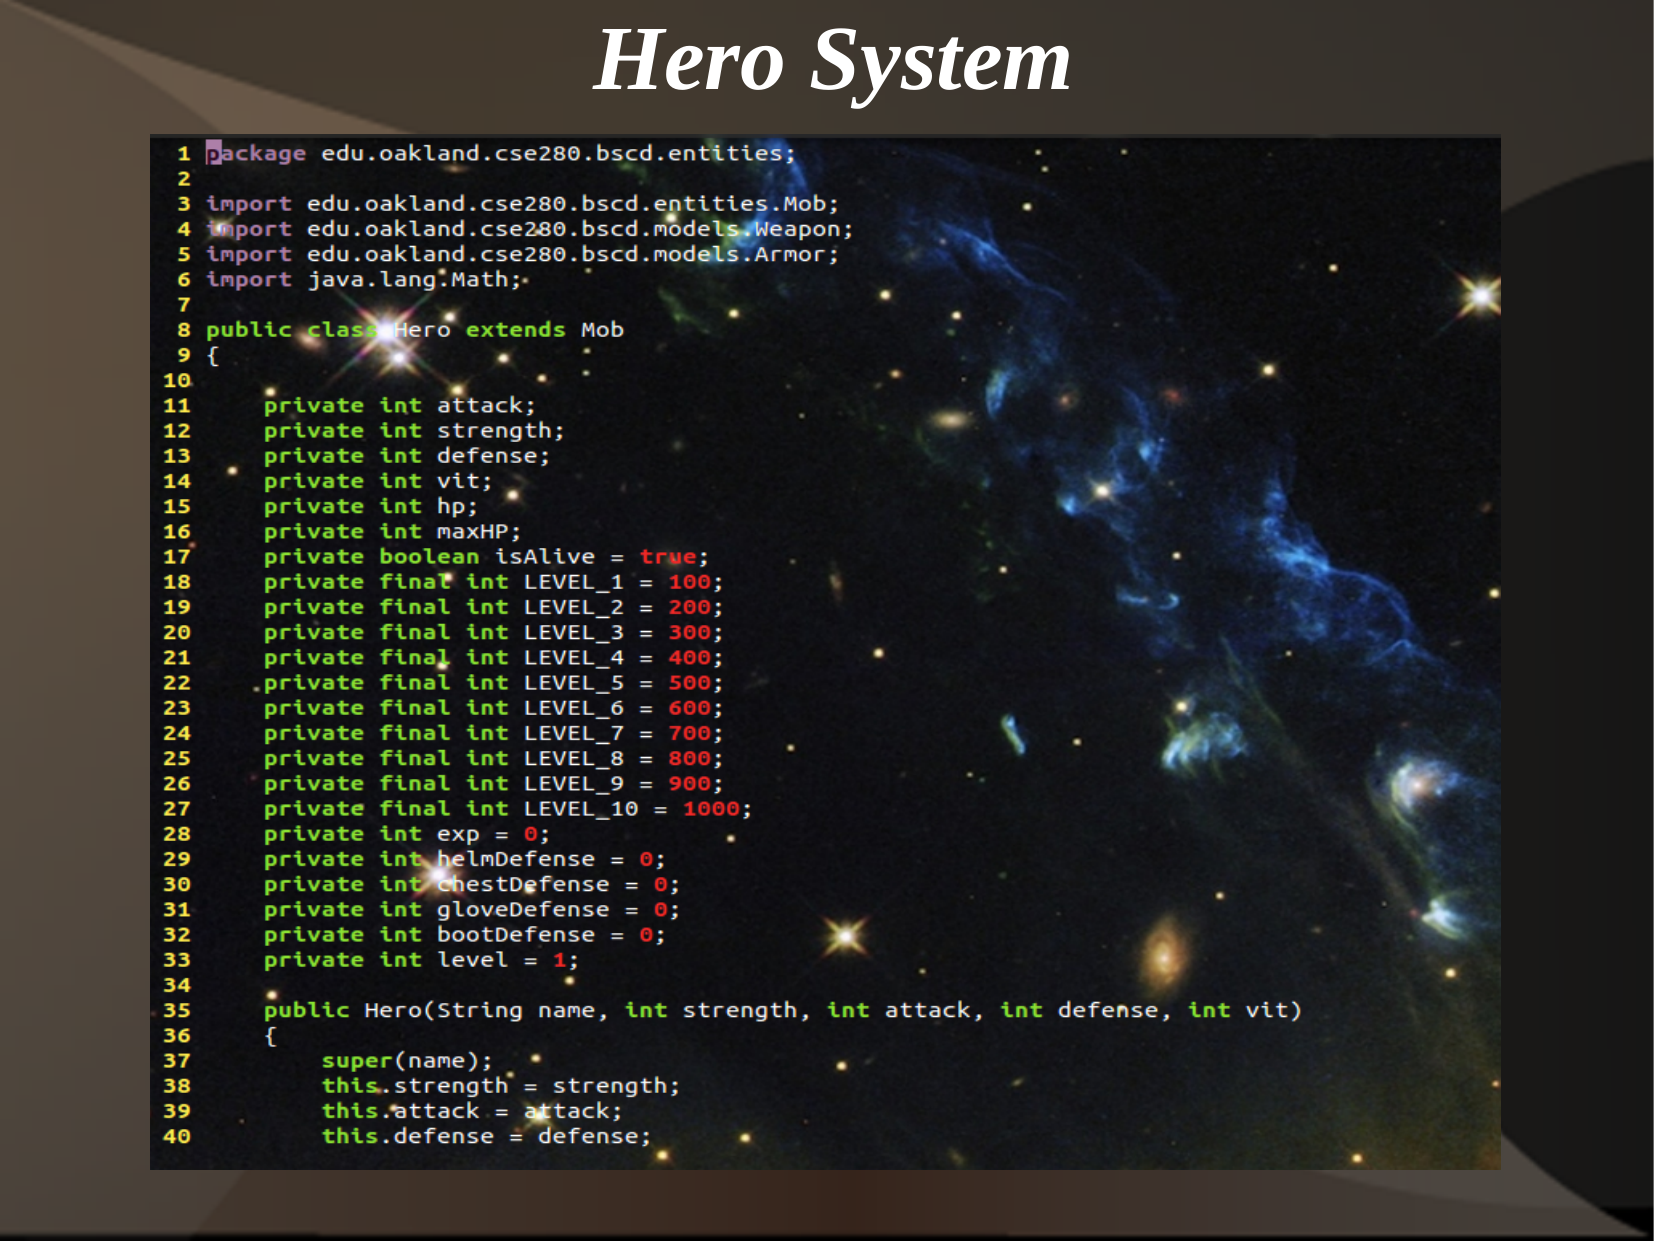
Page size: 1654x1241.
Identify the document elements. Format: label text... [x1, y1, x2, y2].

title Hero System [90, 0, 1579, 163]
picture [0, 0, 1654, 1241]
